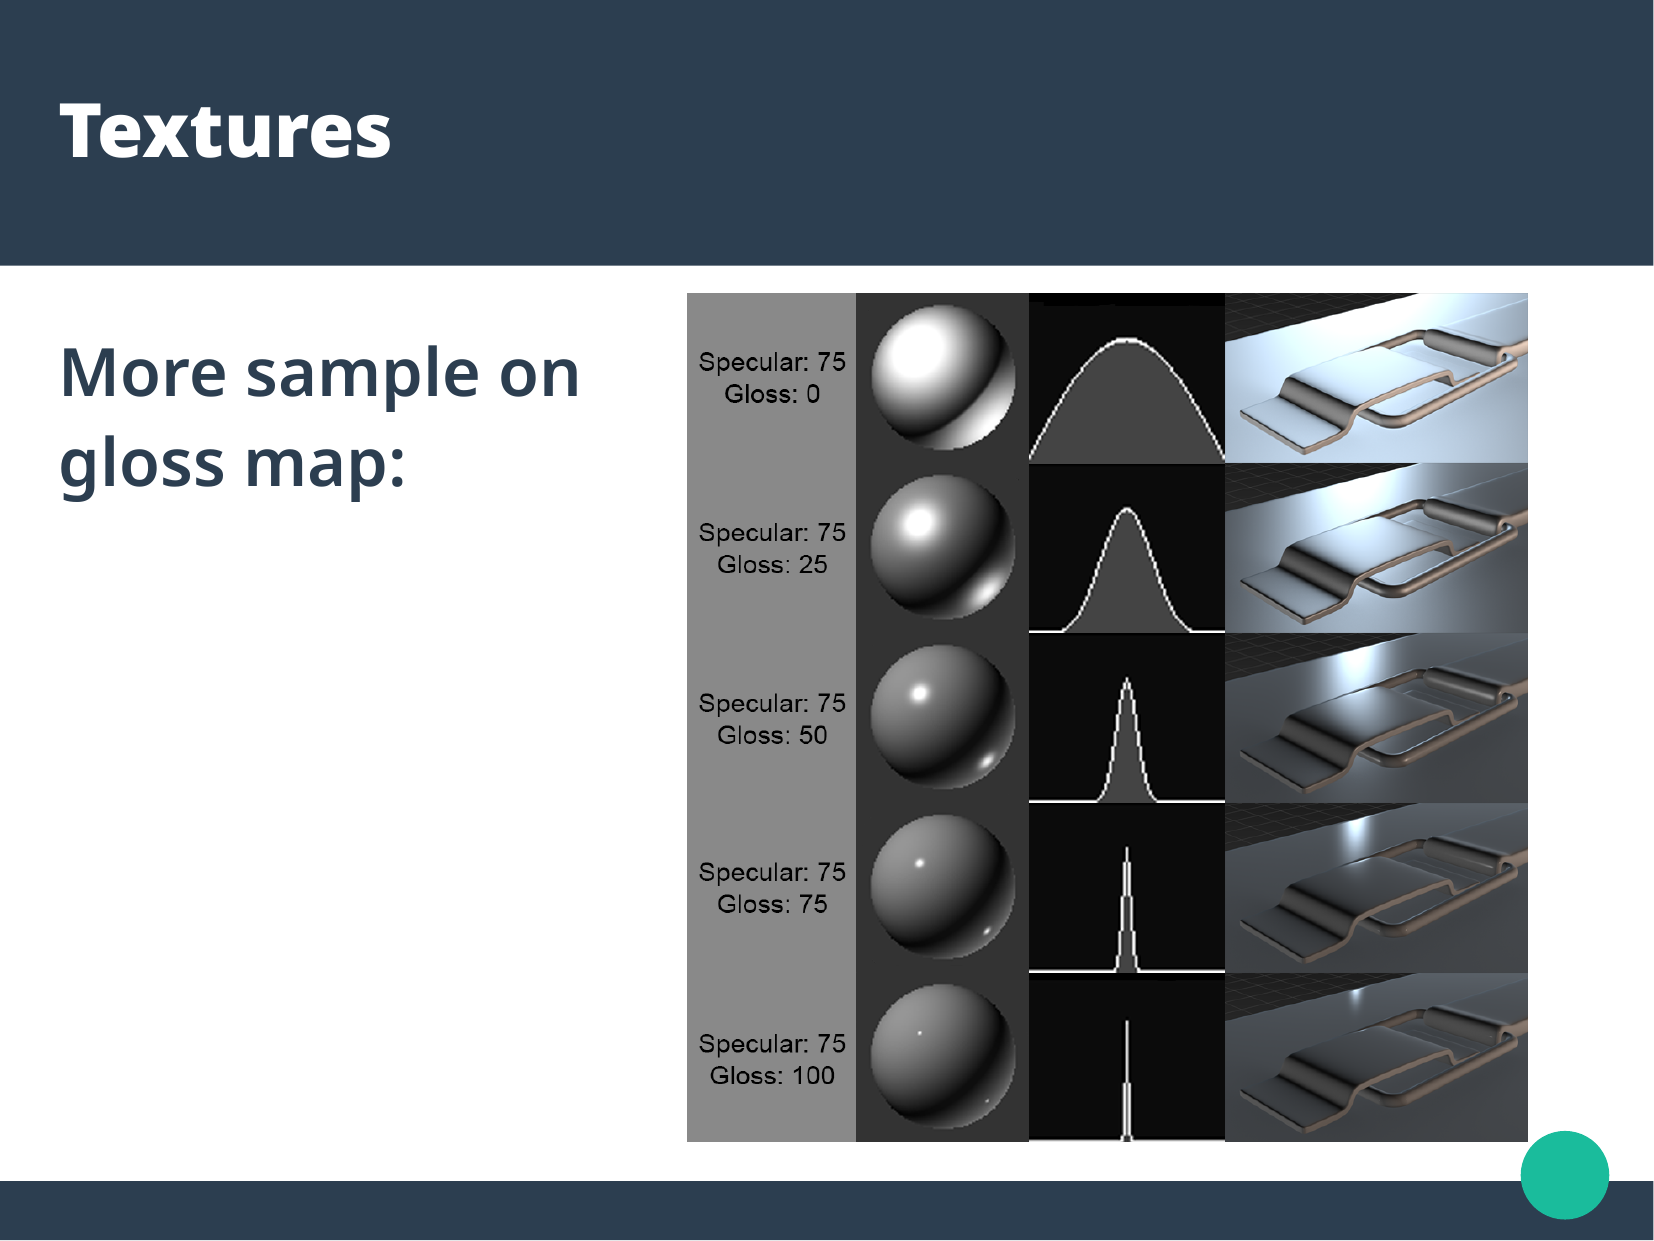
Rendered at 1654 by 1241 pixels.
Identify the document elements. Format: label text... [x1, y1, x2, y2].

list More sample on gloss map: [59, 324, 613, 1152]
picture [687, 293, 1528, 1142]
title Textures [59, 49, 1595, 207]
